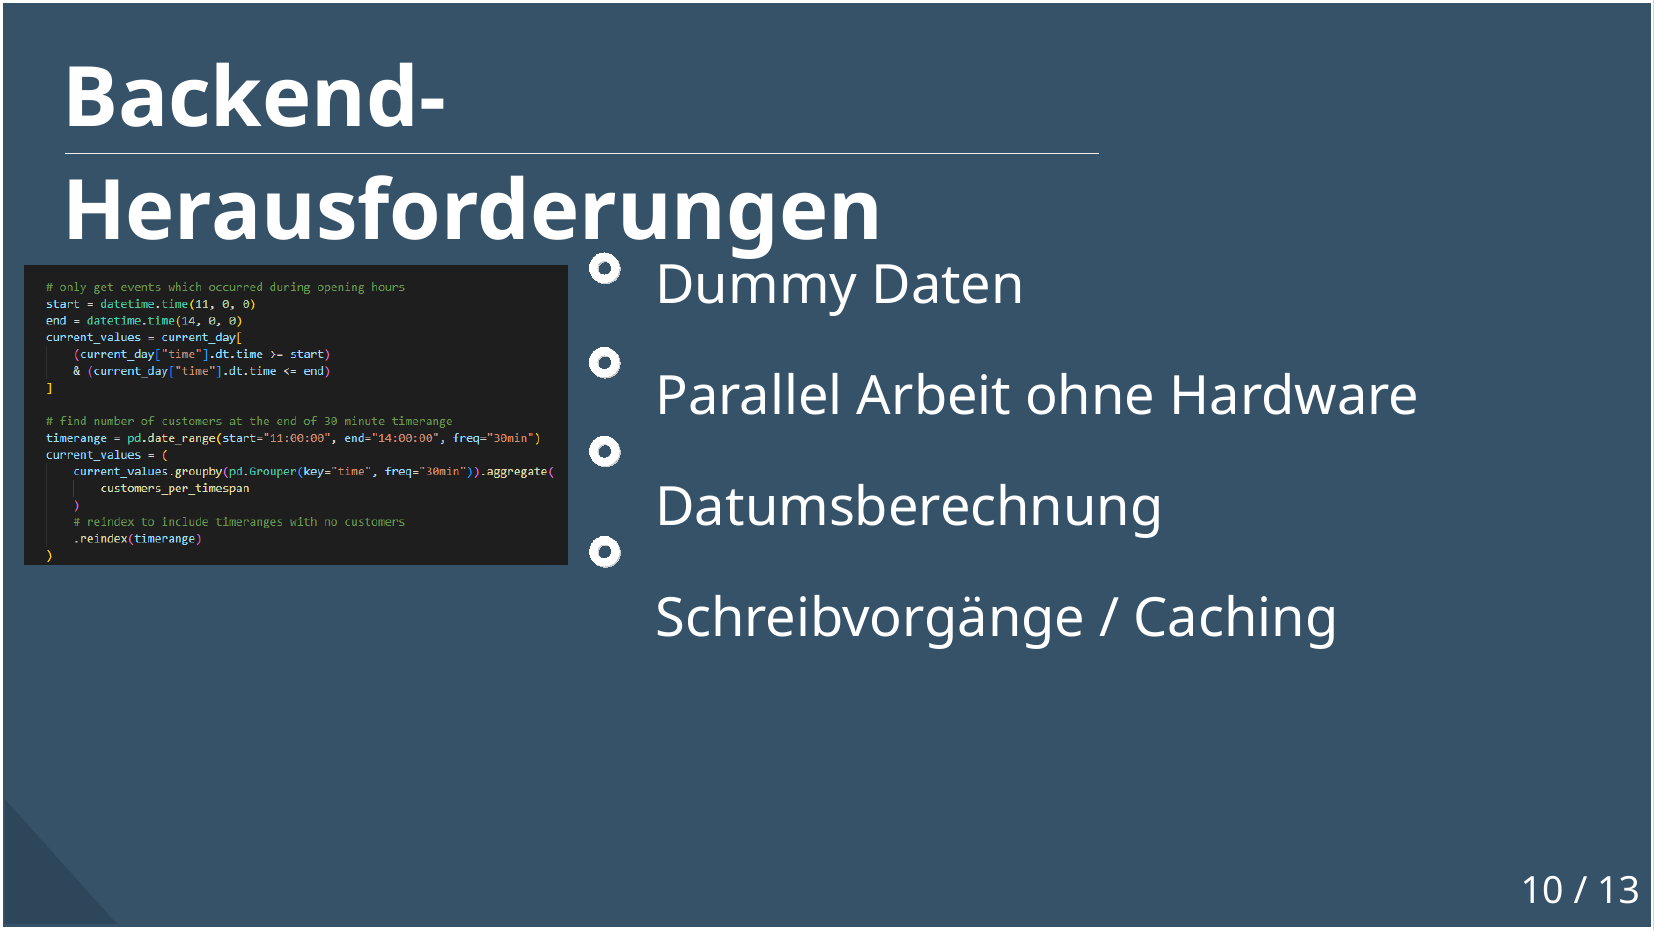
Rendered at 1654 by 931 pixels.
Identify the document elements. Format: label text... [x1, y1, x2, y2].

text_box Backend-Herausforderungen [47, 29, 1211, 235]
text_box [0, 0, 1654, 931]
text_box <number> / 13 [1505, 856, 1654, 914]
picture [24, 265, 568, 565]
text_box Dummy Daten Parallel Arbeit ohne Hardware Datumsberechnung Schreibvorgänge / Caching [567, 200, 1625, 624]
